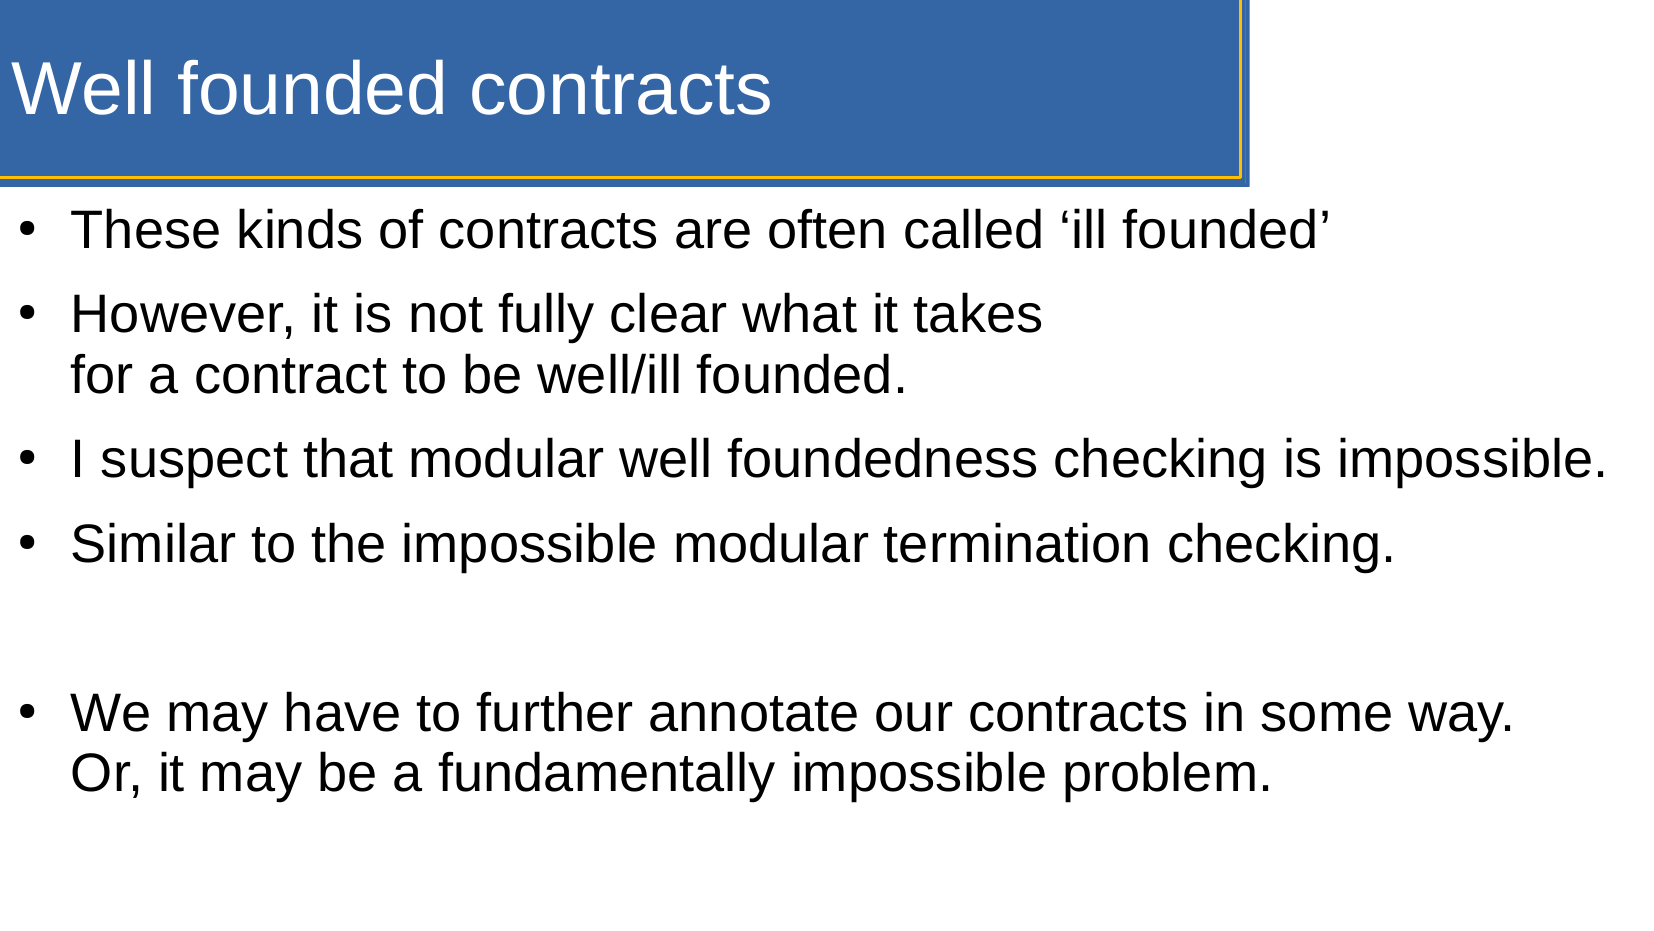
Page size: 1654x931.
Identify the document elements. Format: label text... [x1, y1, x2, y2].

list These kinds of contracts are often called ‘ill founded’ However, it is not fully clear what it takes for a contract to be well/ill founded. I suspect that modular well foundedness checking is impossible. Similar to the impossible modular termination checking. We may have to further annotate our contracts in some way. Or, it may be a fundamentally impossible problem. [0, 199, 1651, 912]
title Well founded contracts [11, 14, 1164, 163]
